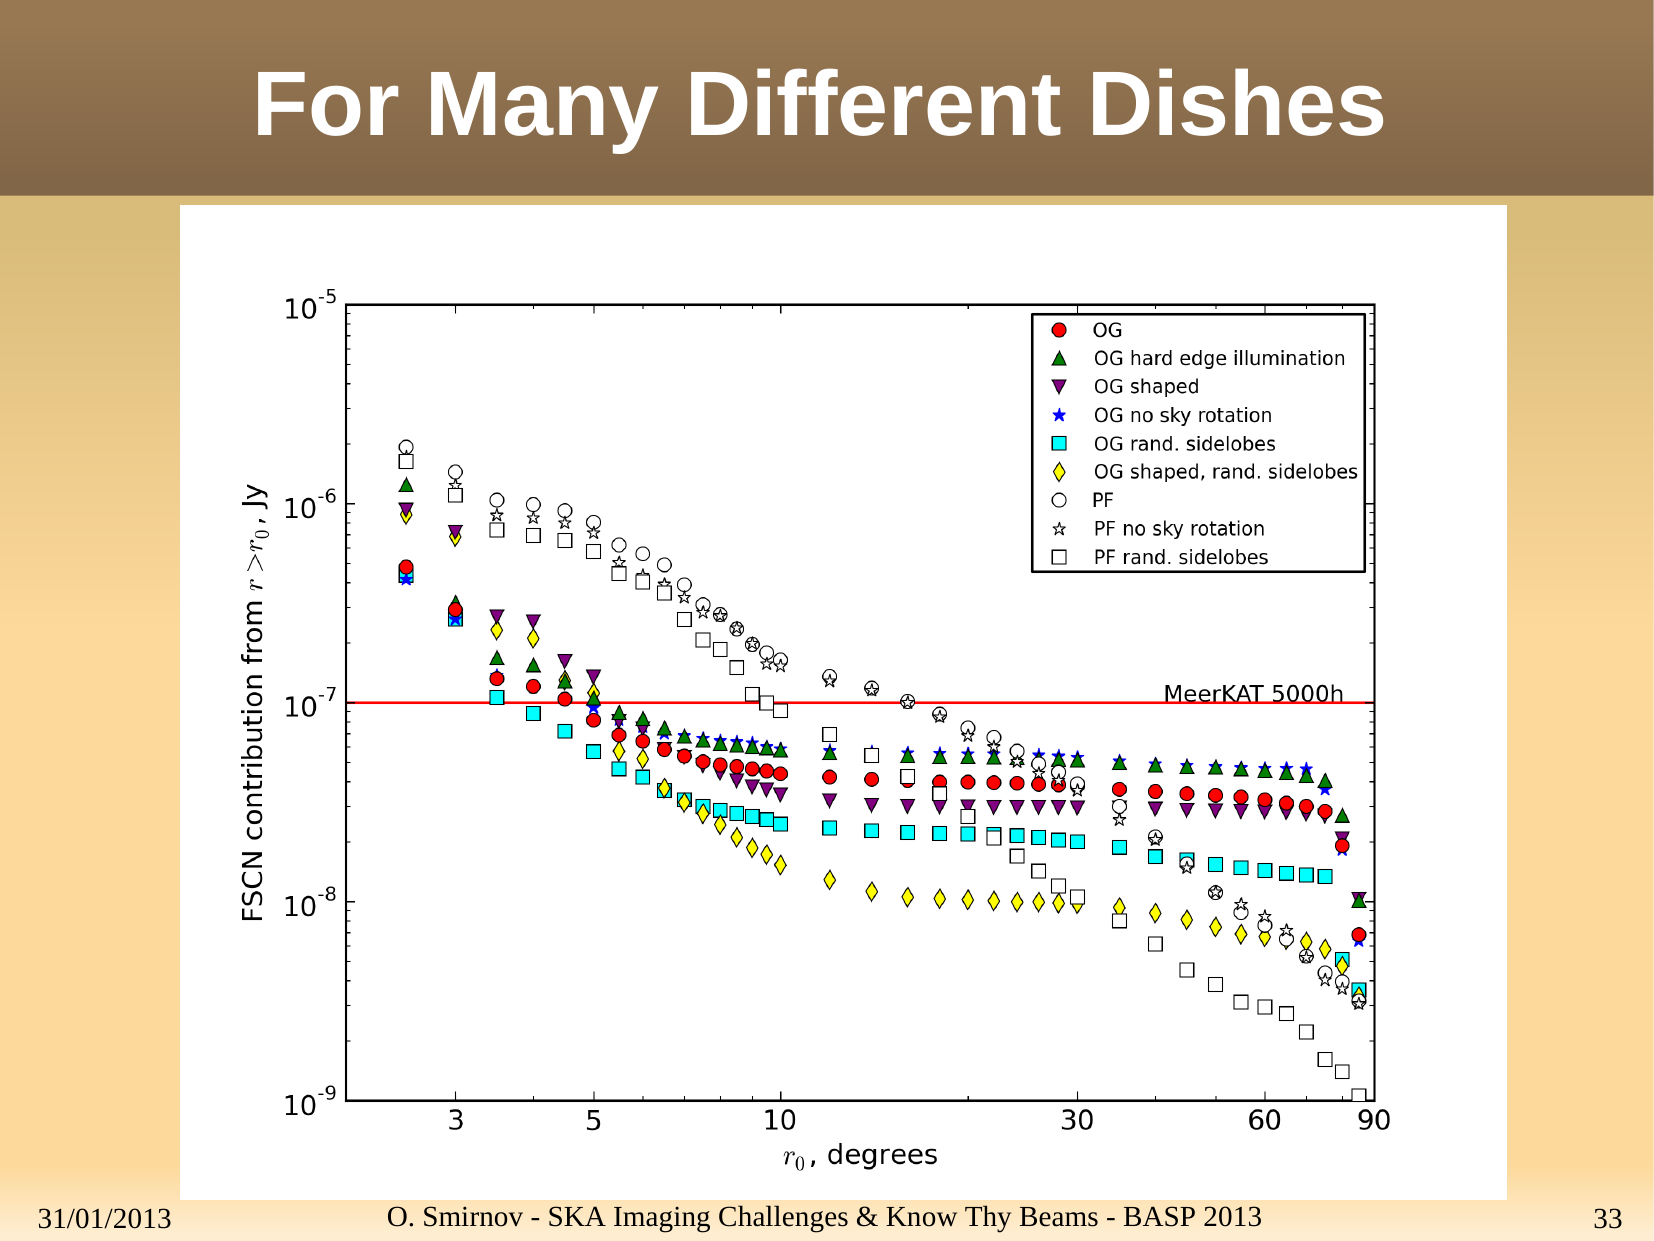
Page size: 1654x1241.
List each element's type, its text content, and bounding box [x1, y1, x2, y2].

picture [0, 0, 1654, 1241]
title For Many Different Dishes [76, 0, 1565, 208]
